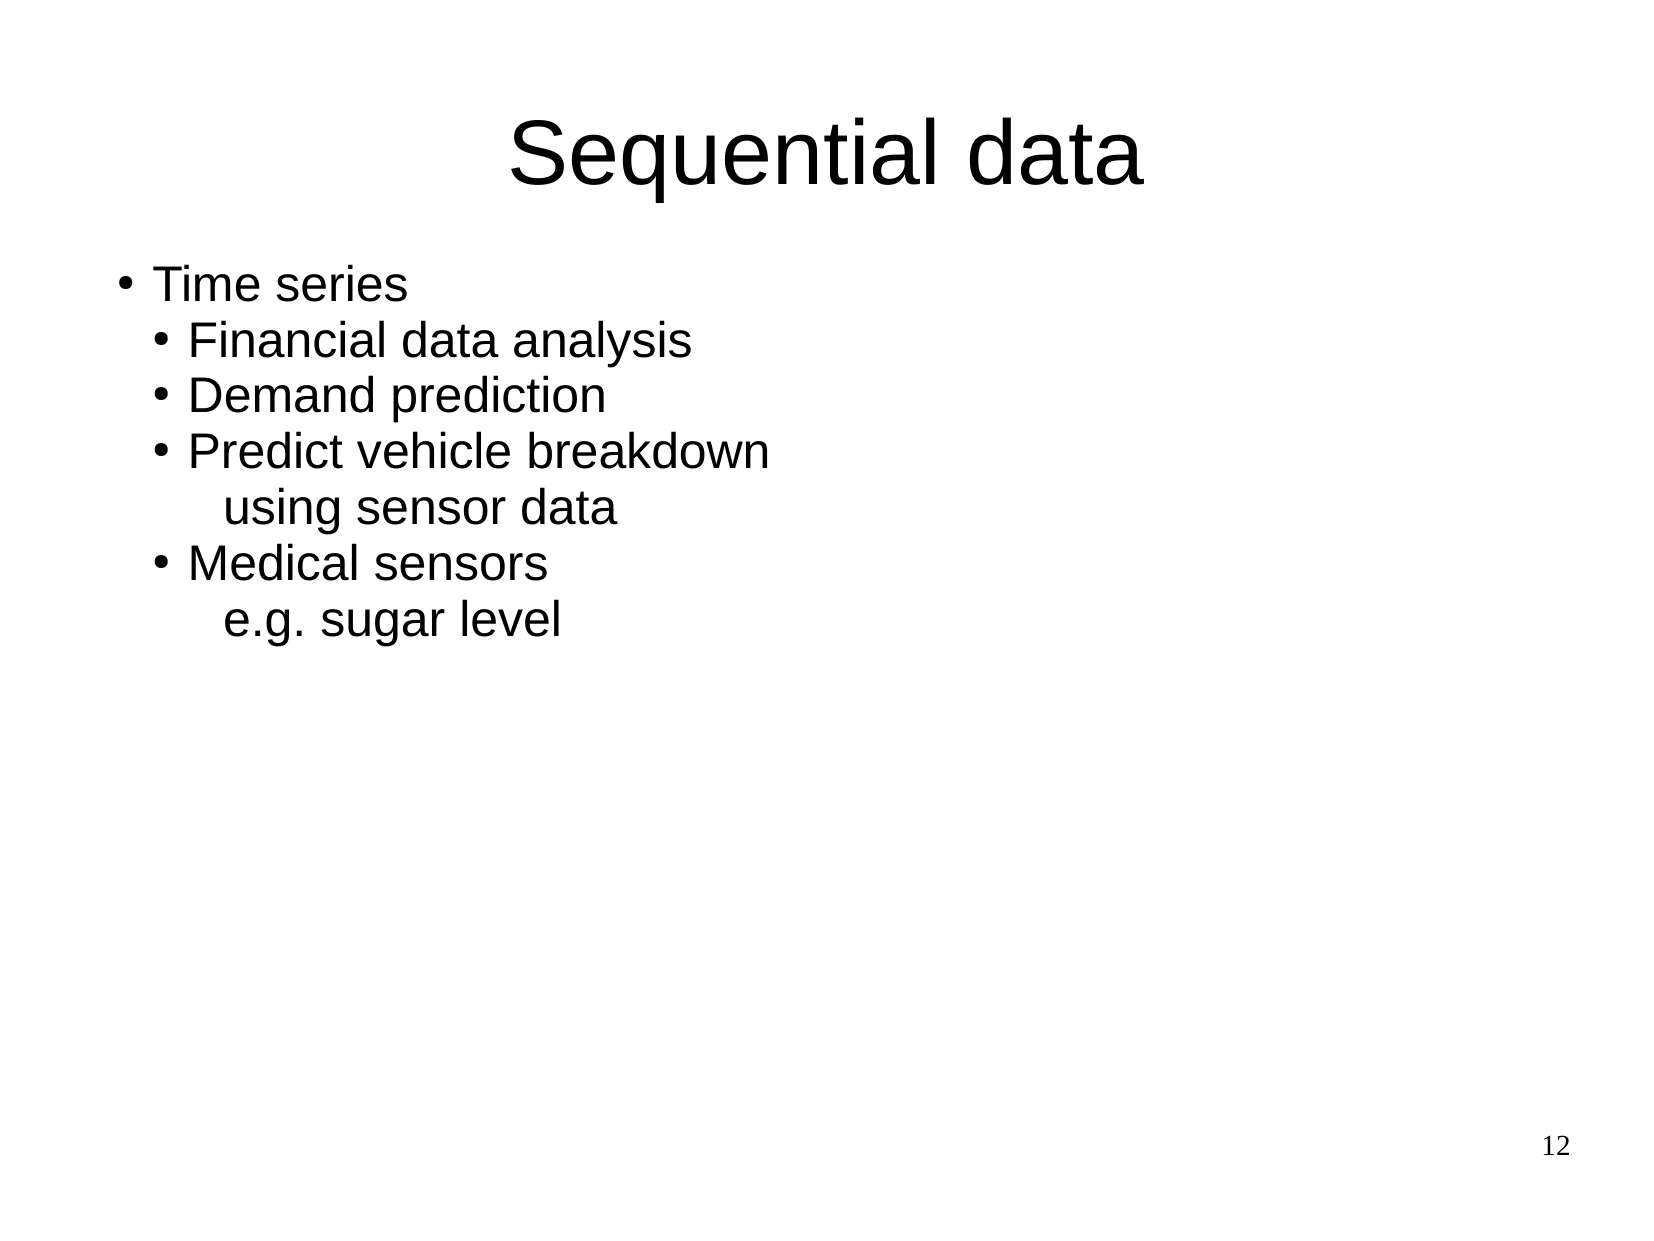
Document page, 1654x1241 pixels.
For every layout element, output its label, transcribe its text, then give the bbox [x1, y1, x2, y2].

title Sequential data [82, 49, 1571, 257]
text_box Time series Financial data analysis Demand prediction Predict vehicle breakdown using sensor data Medical sensors e.g. sugar level [102, 248, 786, 827]
